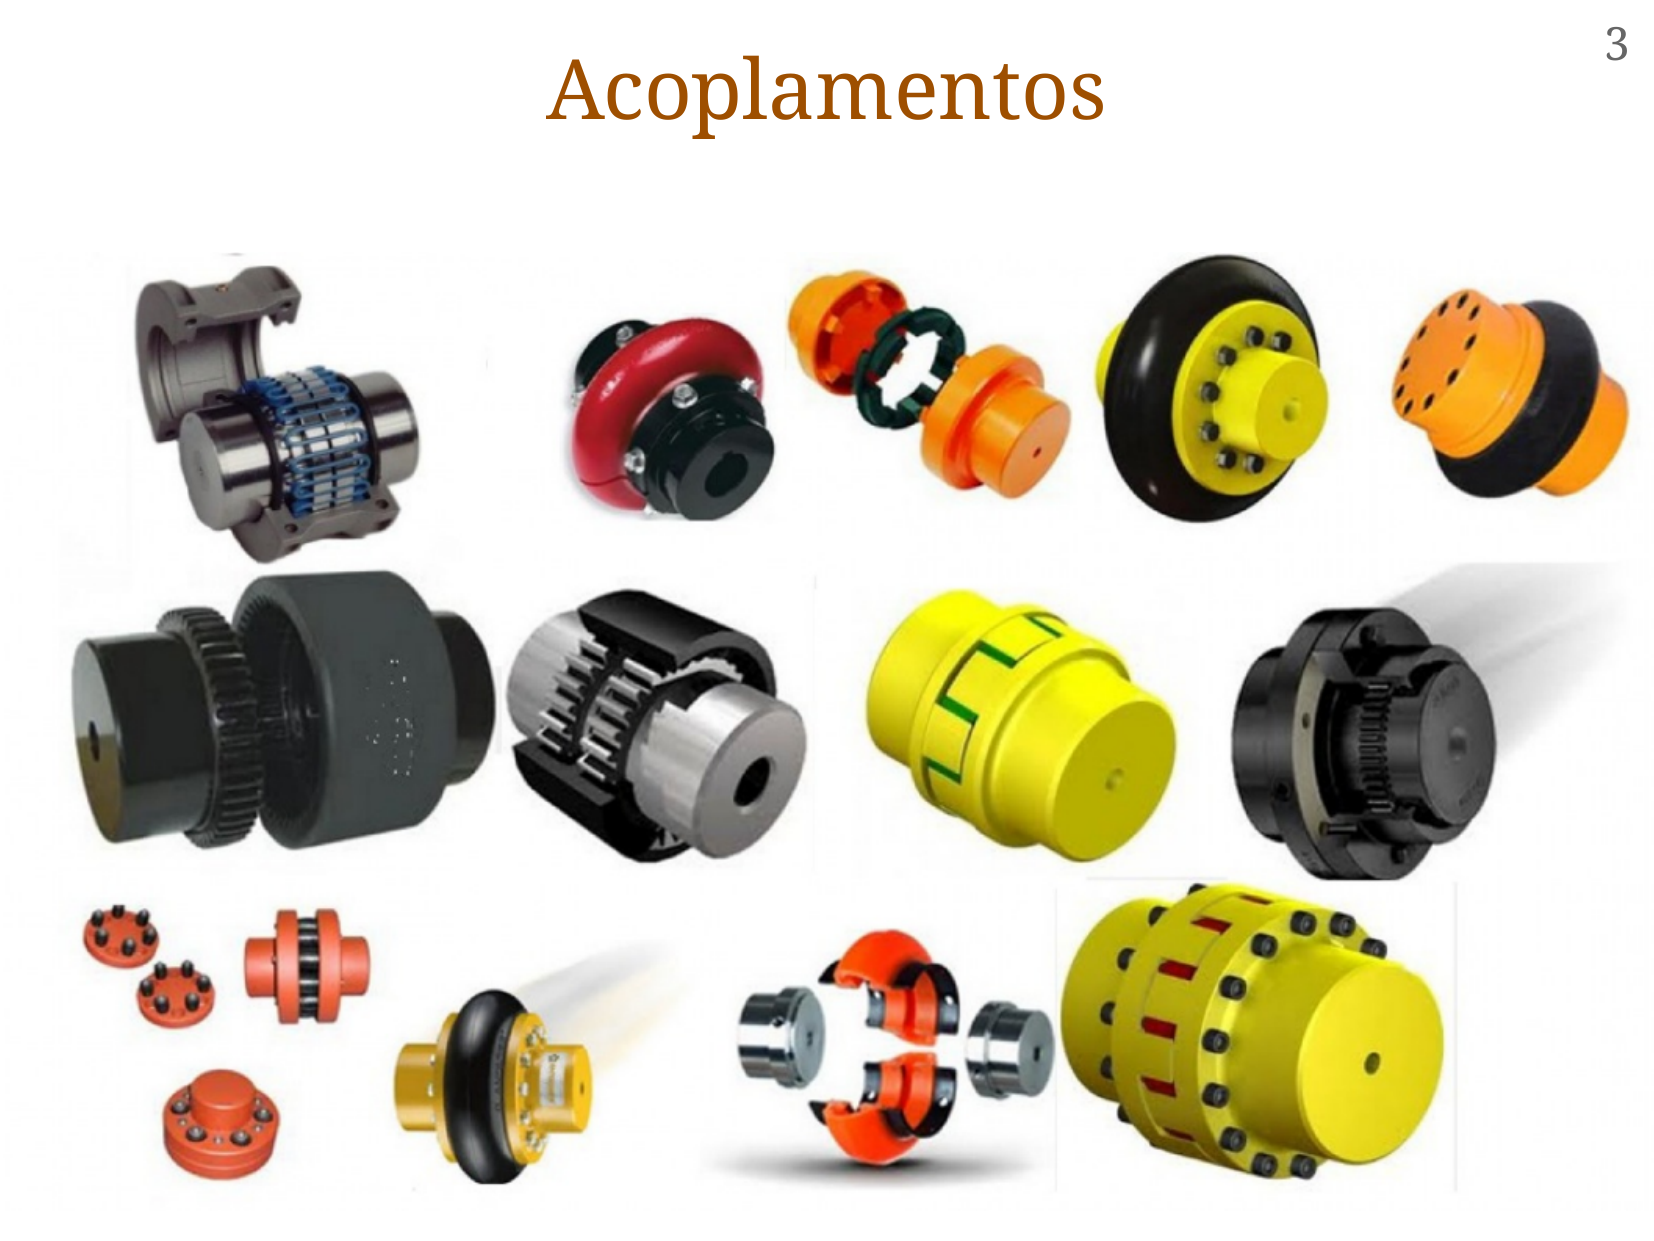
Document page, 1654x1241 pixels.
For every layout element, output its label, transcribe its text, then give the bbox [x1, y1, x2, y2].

picture [3, 252, 1654, 1211]
title Acoplamentos [59, 29, 1595, 148]
